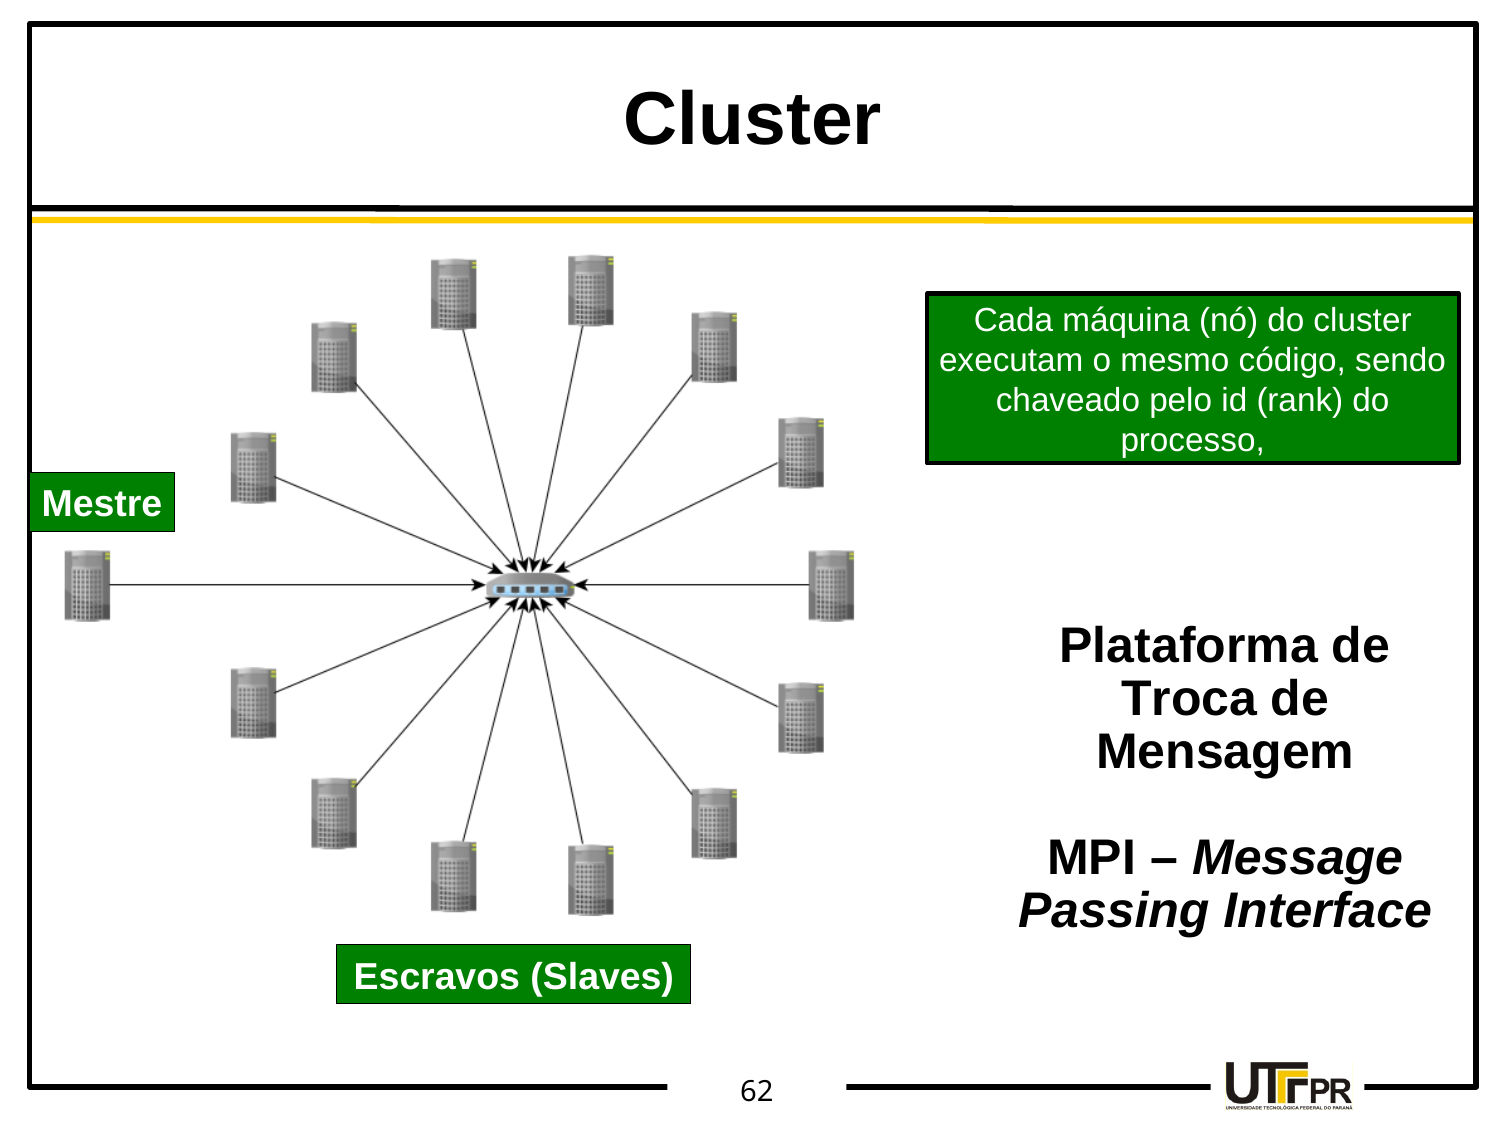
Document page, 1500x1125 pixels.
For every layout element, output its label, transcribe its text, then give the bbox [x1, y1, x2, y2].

text_box Mestre [29, 472, 175, 532]
text_box Cada máquina (nó) do cluster executam o mesmo código, sendo chaveado pelo id (rank) do processo, [927, 293, 1459, 464]
text_box Escravos (Slaves) [336, 944, 691, 1004]
text_box Plataforma de Troca de Mensagem MPI – Message Passing Interface [1003, 619, 1447, 940]
title Cluster [29, 47, 1477, 195]
picture [46, 236, 873, 945]
picture [1225, 1062, 1353, 1110]
